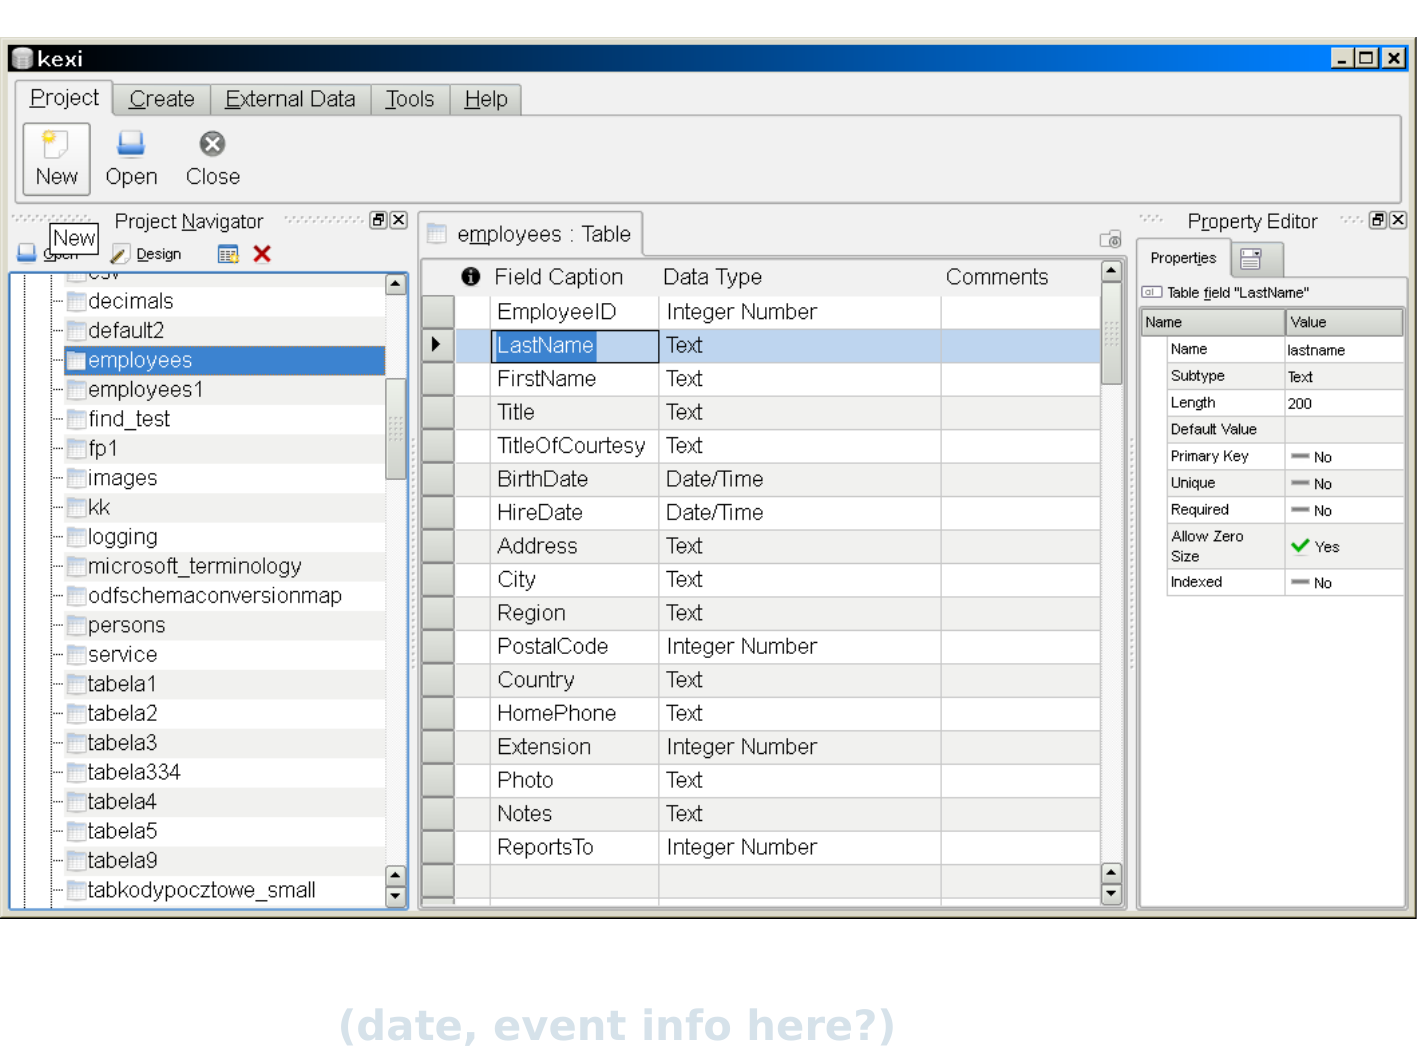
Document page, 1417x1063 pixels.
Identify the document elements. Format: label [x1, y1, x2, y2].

picture [0, 37, 1417, 920]
